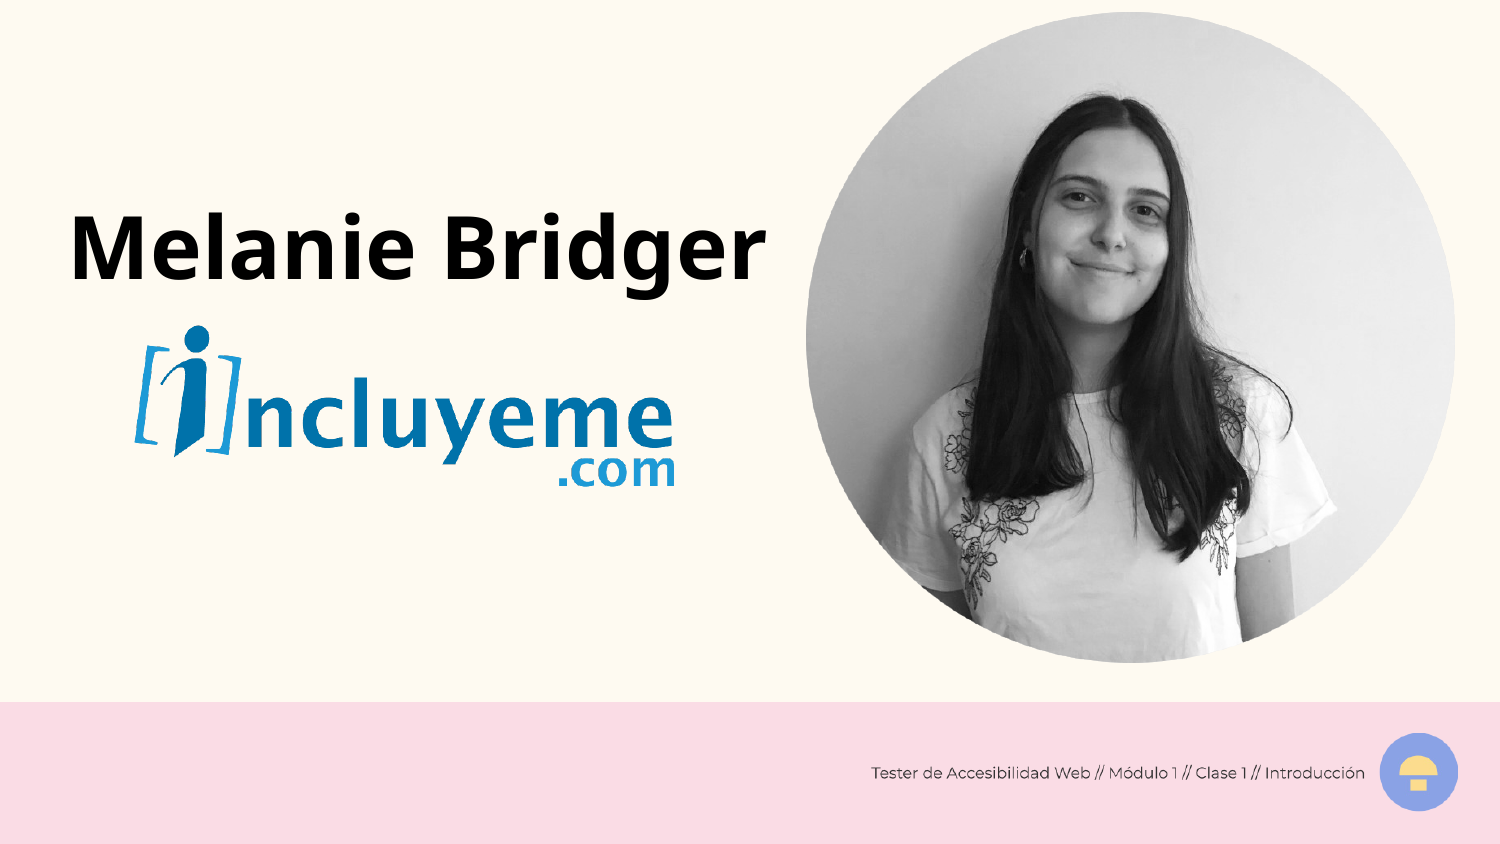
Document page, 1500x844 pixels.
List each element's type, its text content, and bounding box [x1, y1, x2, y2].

picture [0, 0, 1500, 844]
text_box Melanie Bridger [52, 177, 804, 313]
